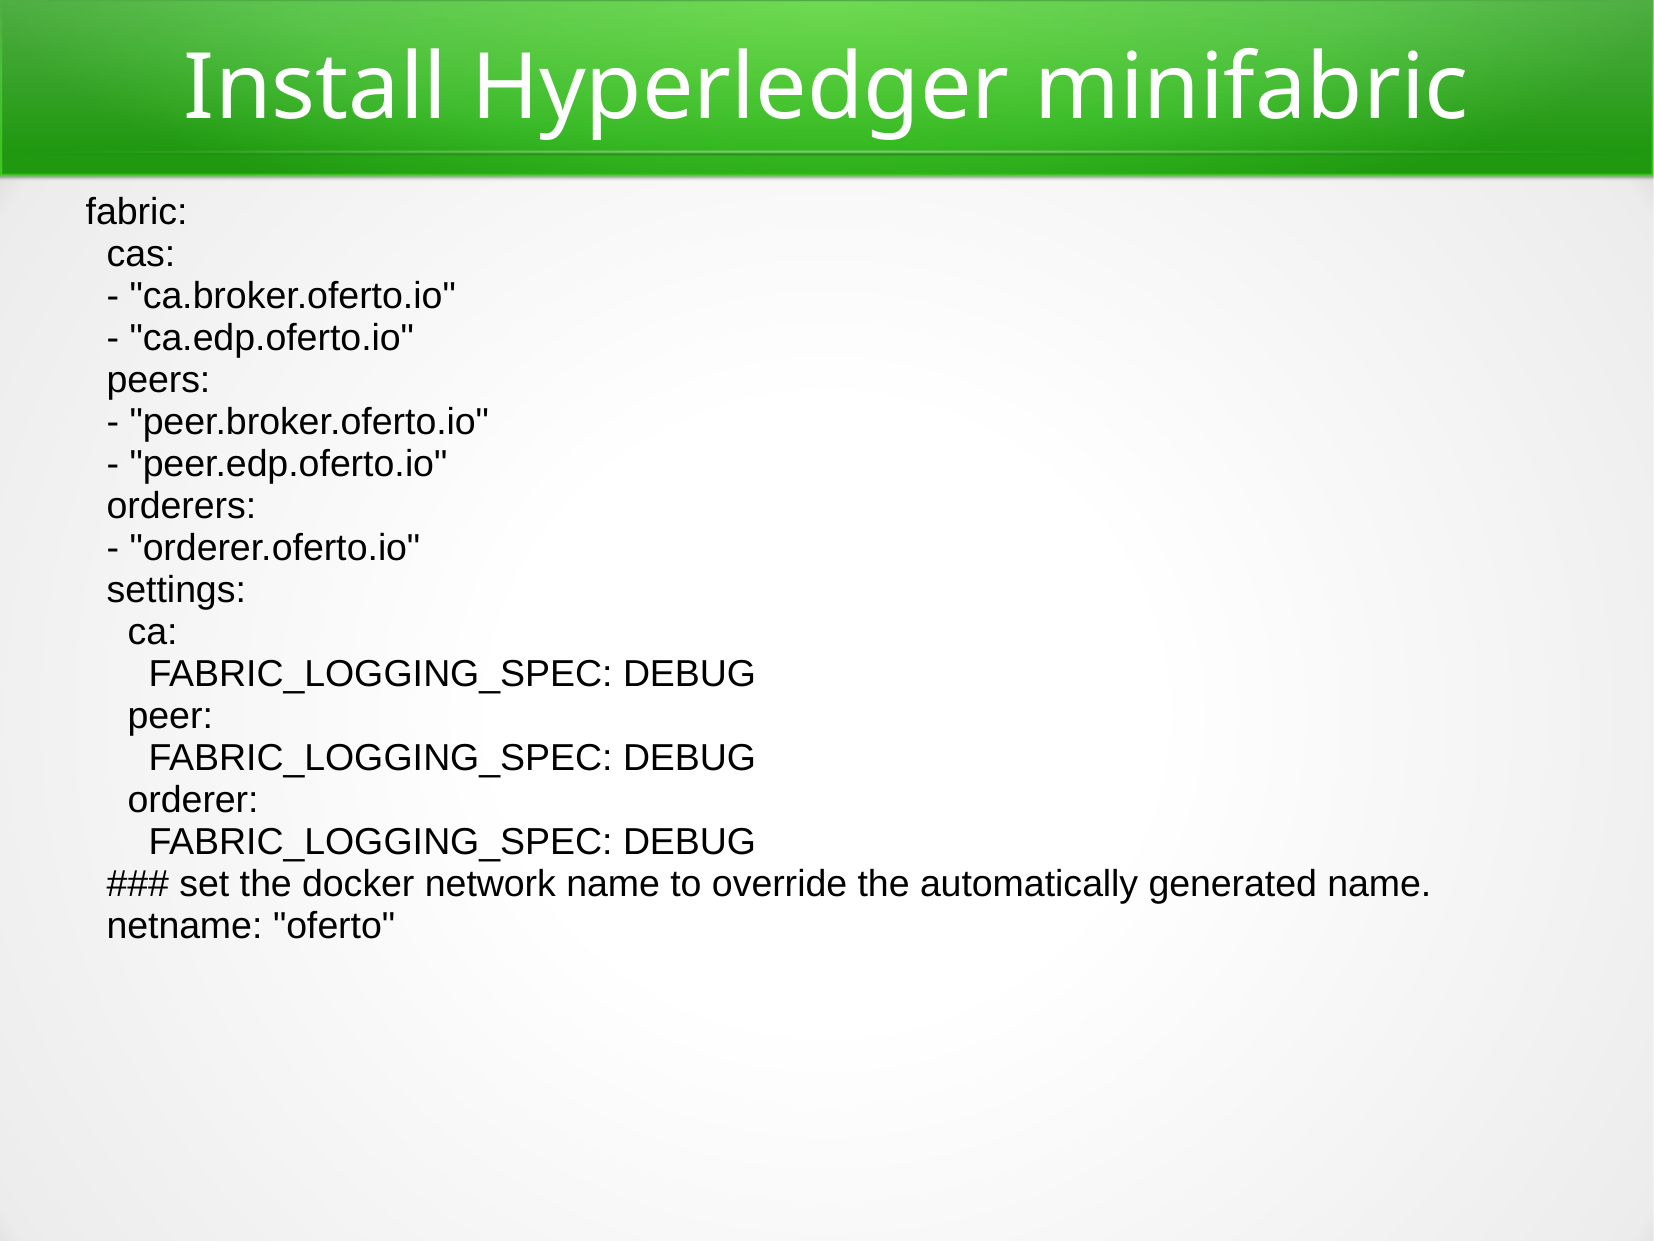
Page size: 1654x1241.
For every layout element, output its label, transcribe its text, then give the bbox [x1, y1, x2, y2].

picture [0, 0, 1654, 1241]
title Install Hyperledger minifabric [82, 11, 1571, 154]
text_box fabric: cas: - "ca.broker.oferto.io" - "ca.edp.oferto.io" peers: - "peer.broker.oferto.io" - "peer.edp.oferto.io" orderers: - "orderer.oferto.io" settings: ca: FABRIC_LOGGING_SPEC: DEBUG peer: FABRIC_LOGGING_SPEC: DEBUG orderer: FABRIC_LOGGING_SPEC: DEBUG ### set the docker network name to override the automatically generated name. netname: "oferto" [35, 183, 1619, 954]
